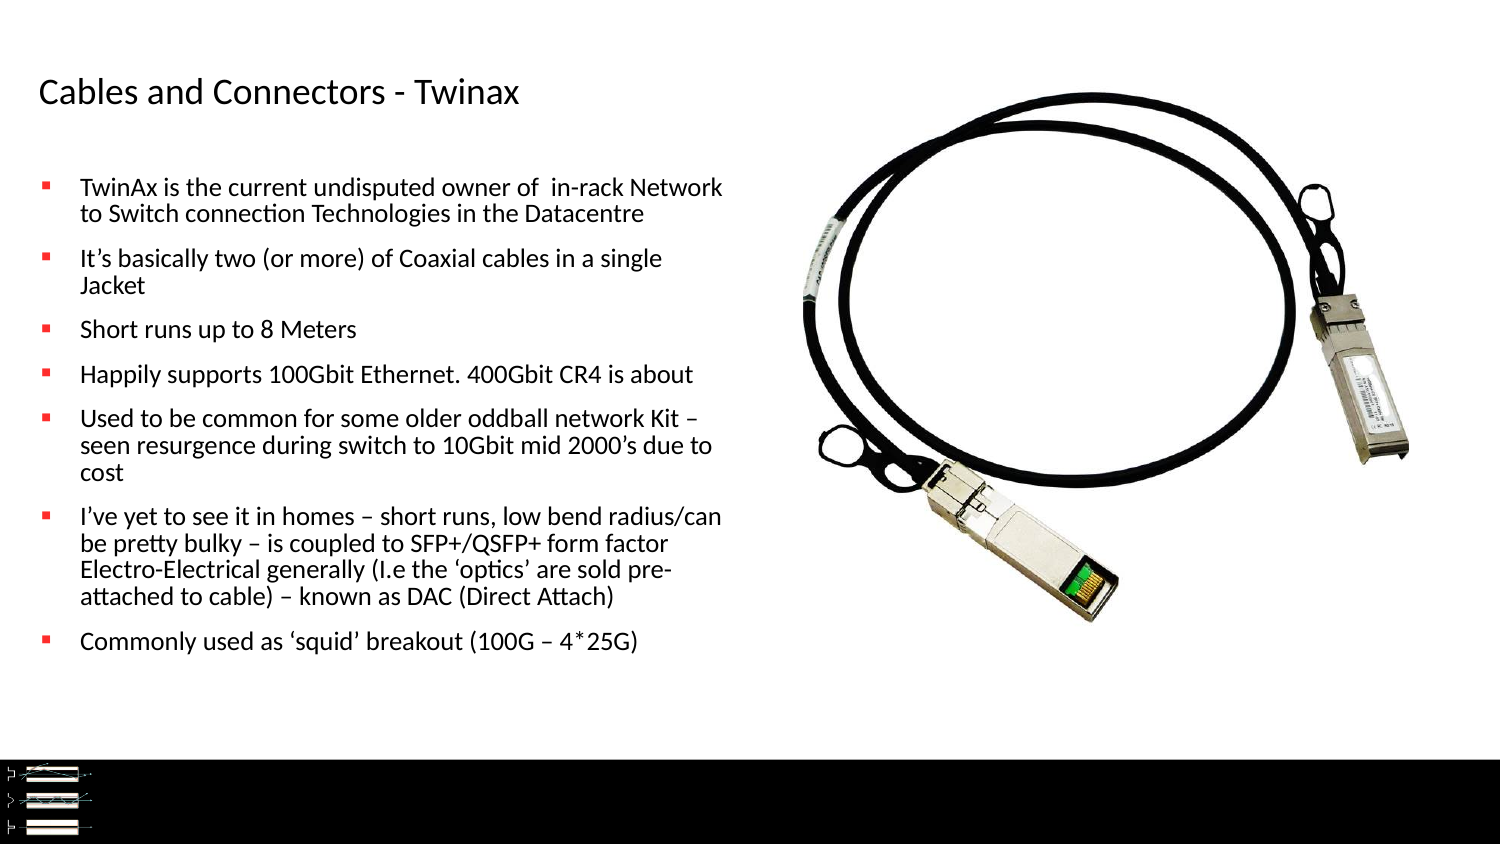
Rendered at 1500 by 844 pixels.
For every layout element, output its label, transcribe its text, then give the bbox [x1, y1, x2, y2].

picture [803, 68, 1409, 674]
picture [5, 761, 95, 837]
list TwinAx is the current undisputed owner of in-rack Network to Switch connection Technologies in the Datacentre It’s basically two (or more) of Coaxial cables in a single Jacket Short runs up to 8 Meters Happily supports 100Gbit Ethernet. 400Gbit CR4 is about Used to be common for some older oddball network Kit – seen resurgence during switch to 10Gbit mid 2000’s due to cost I’ve yet to see it in homes – short runs, low bend radius/can be pretty bulky – is coupled to SFP+/QSFP+ form factor Electro-Electrical generally (I.e the ‘optics’ are sold pre-attached to cable) – known as DAC (Direct Attach) Commonly used as ‘squid’ breakout (100G – 4*25G) [25, 168, 745, 682]
title Cables and Connectors - Twinax [38, 24, 1464, 166]
